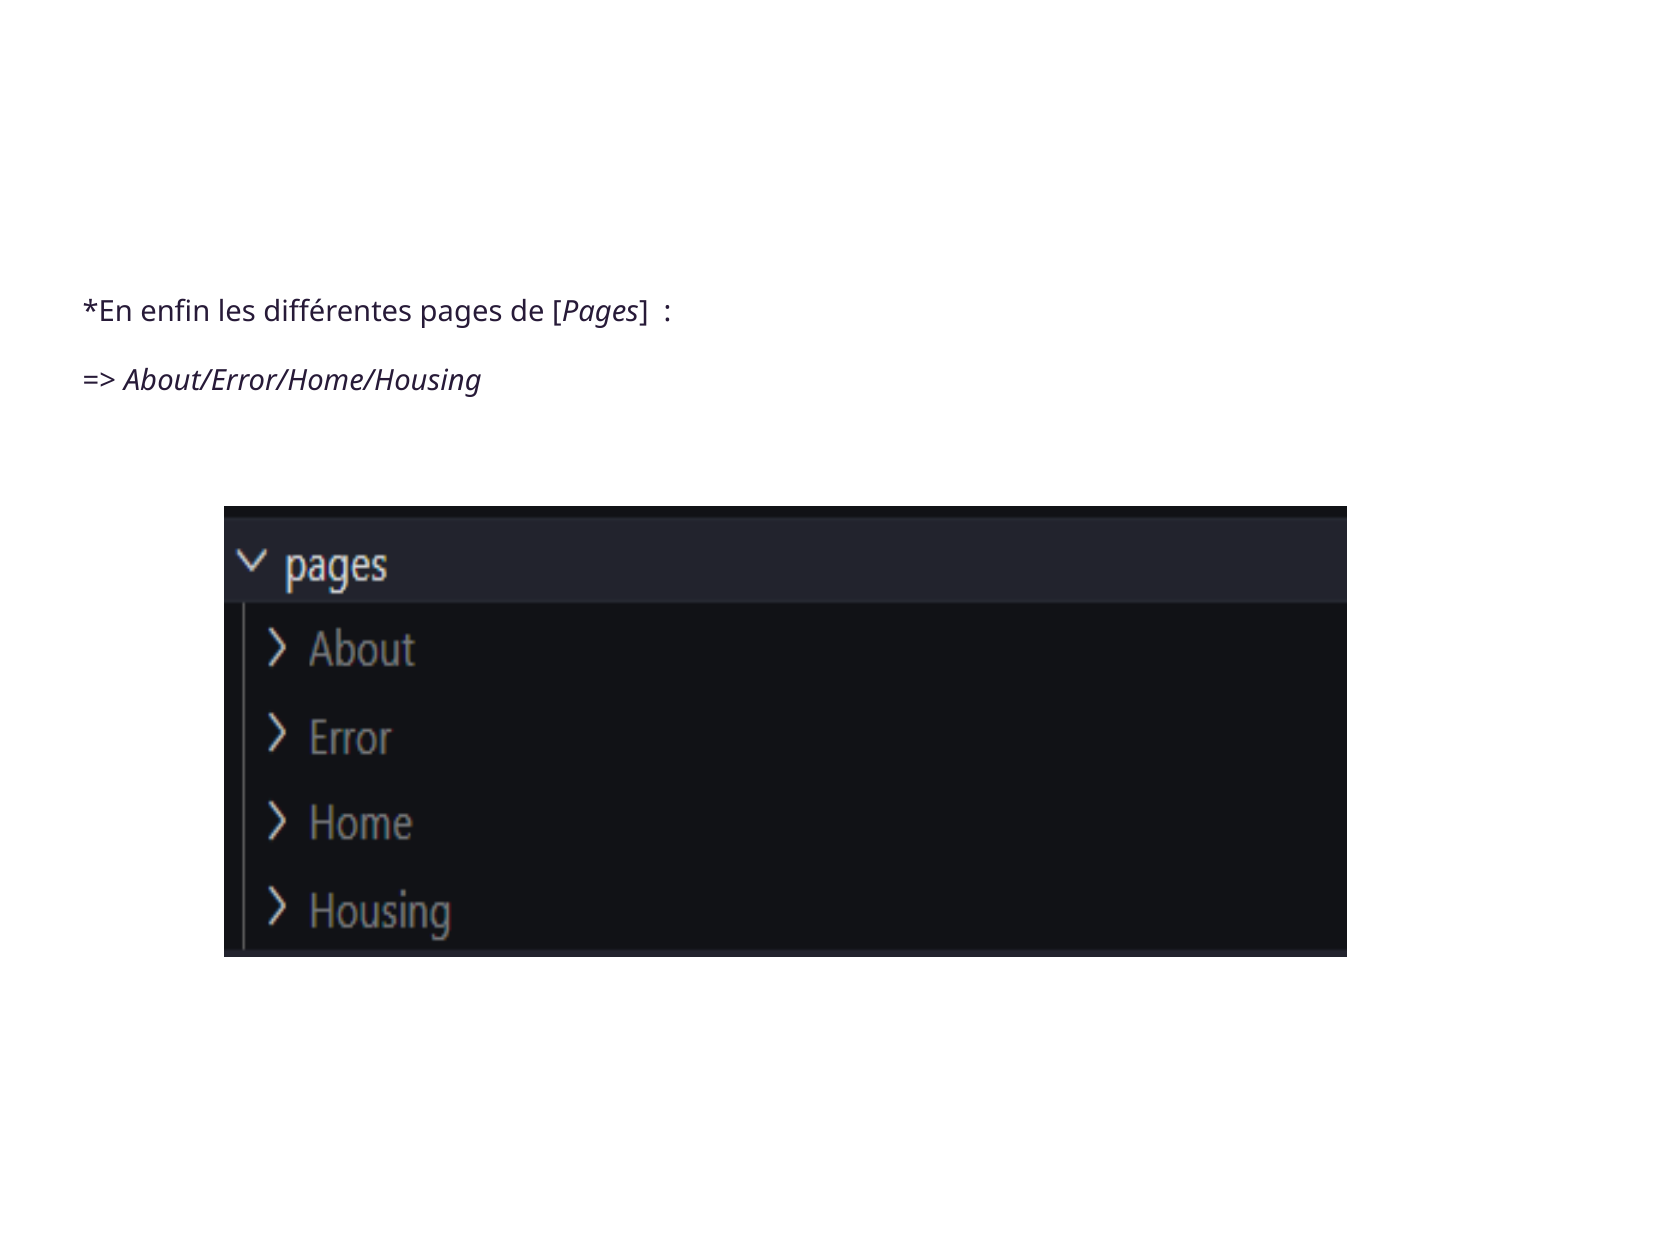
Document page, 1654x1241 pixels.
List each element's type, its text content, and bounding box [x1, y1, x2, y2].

picture [224, 506, 1347, 957]
list *En enfin les différentes pages de [Pages] : => About/Error/Home/Housing [82, 290, 1571, 1109]
